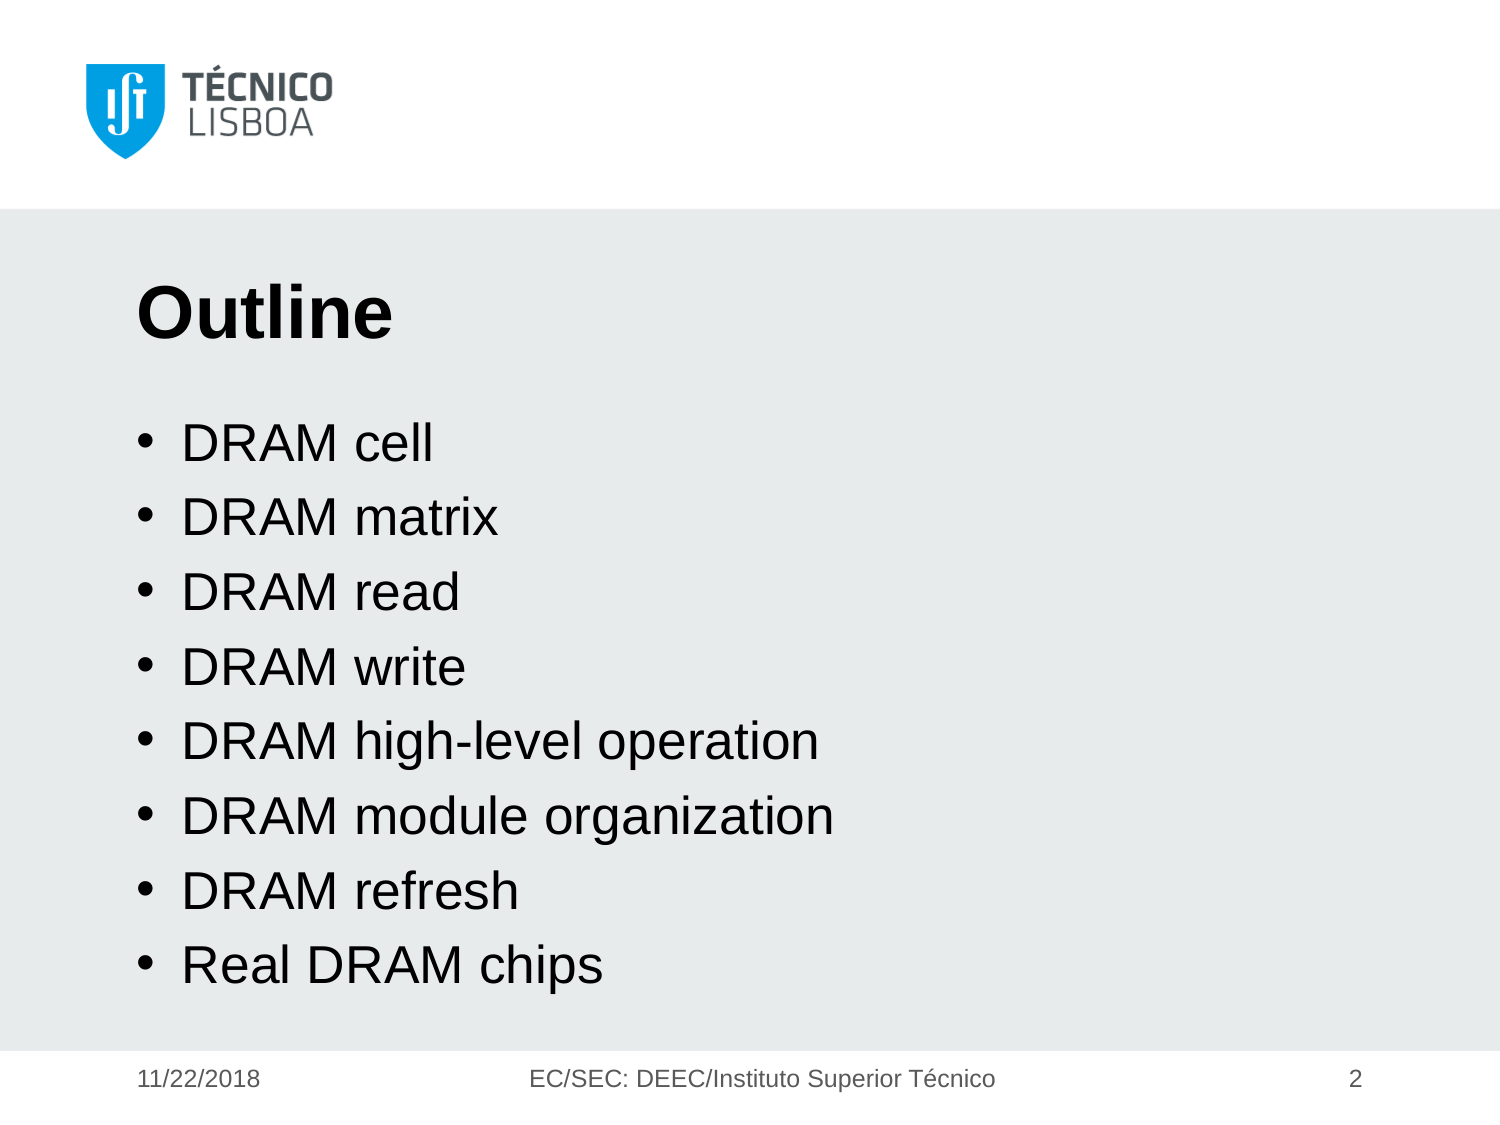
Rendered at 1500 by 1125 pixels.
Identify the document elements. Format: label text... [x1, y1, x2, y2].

slide_number <number> [1077, 1052, 1378, 1103]
title Outline [121, 237, 1378, 381]
list DRAM cell DRAM matrix DRAM read DRAM write DRAM high-level operation DRAM module organization DRAM refresh Real DRAM chips [121, 400, 1378, 1005]
picture [0, 0, 1500, 1125]
footer EC/SEC: DEEC/Instituto Superior Técnico [512, 1052, 1021, 1103]
slide_number 11/22/2018 [121, 1052, 425, 1103]
